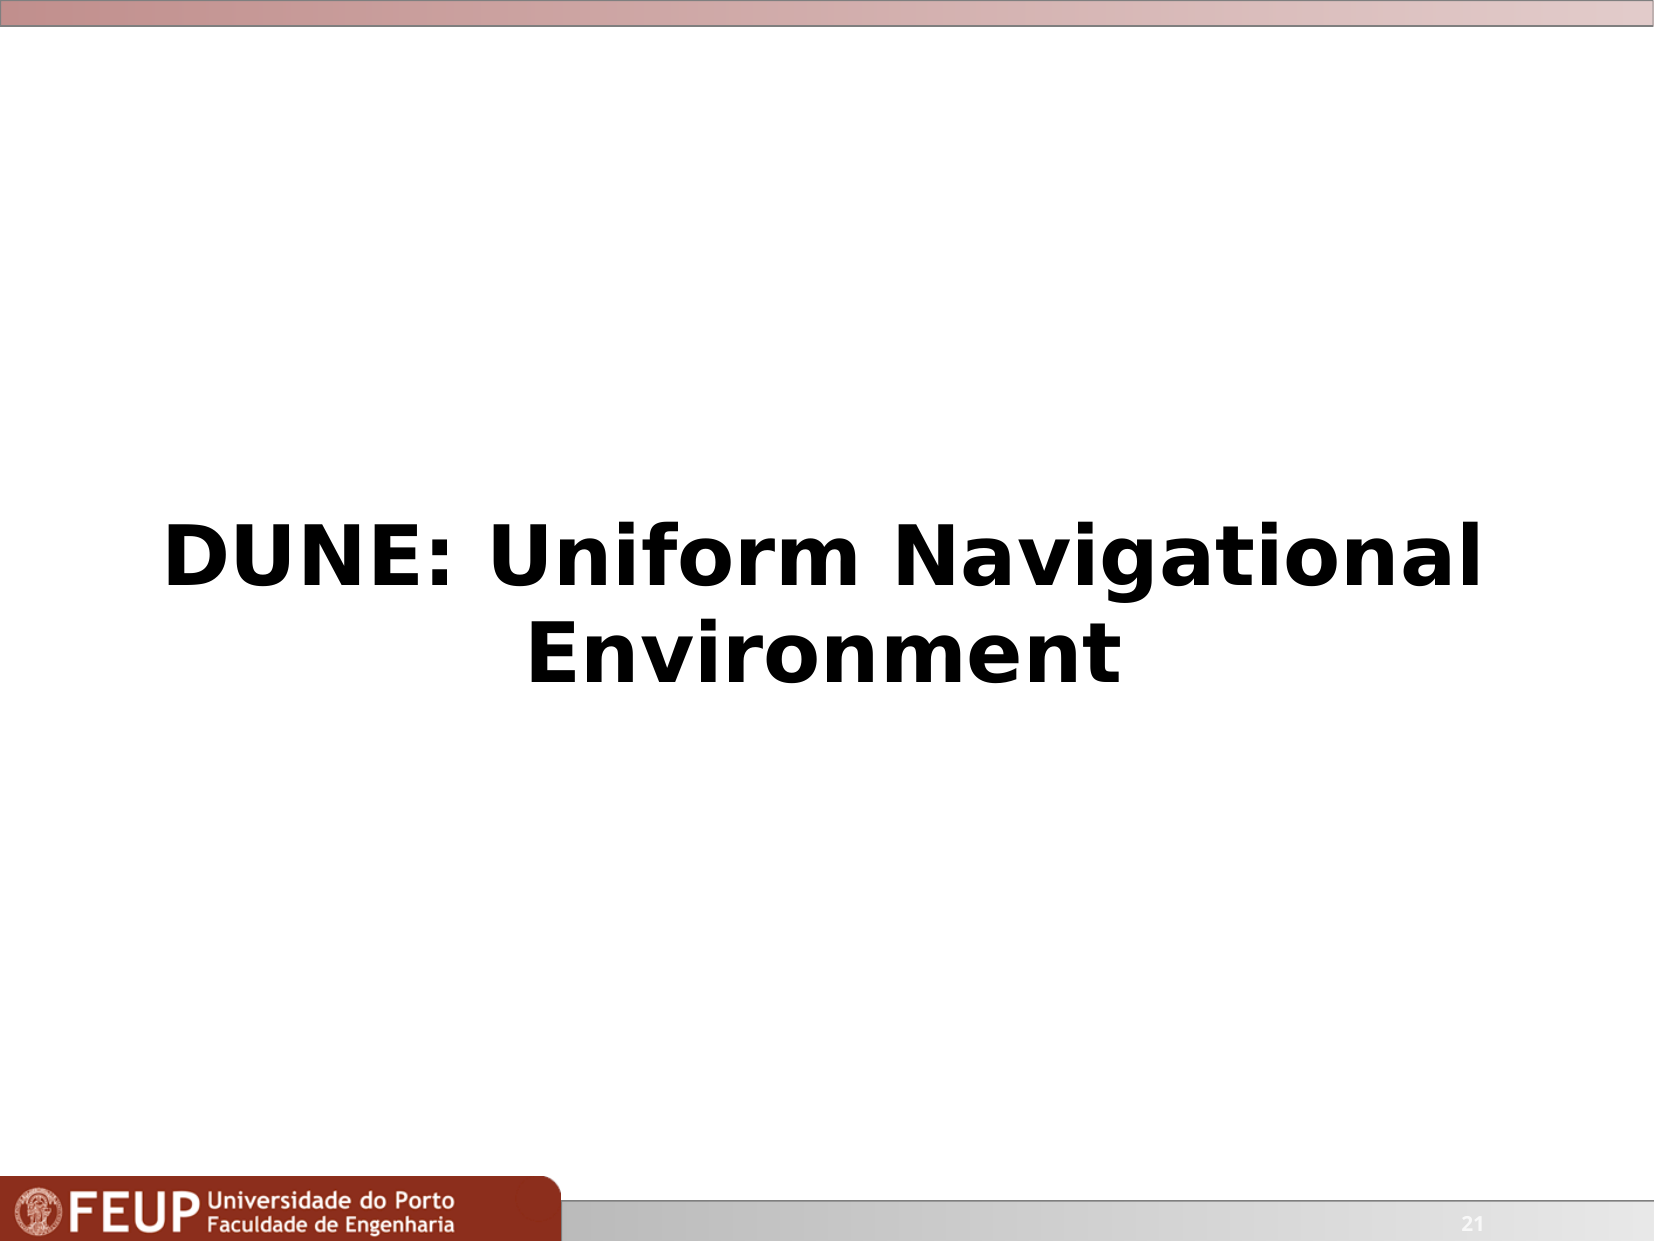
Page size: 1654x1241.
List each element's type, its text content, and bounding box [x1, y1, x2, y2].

picture [0, 1176, 561, 1241]
subtitle DUNE: Uniform Navigational Environment [64, 70, 1582, 1140]
